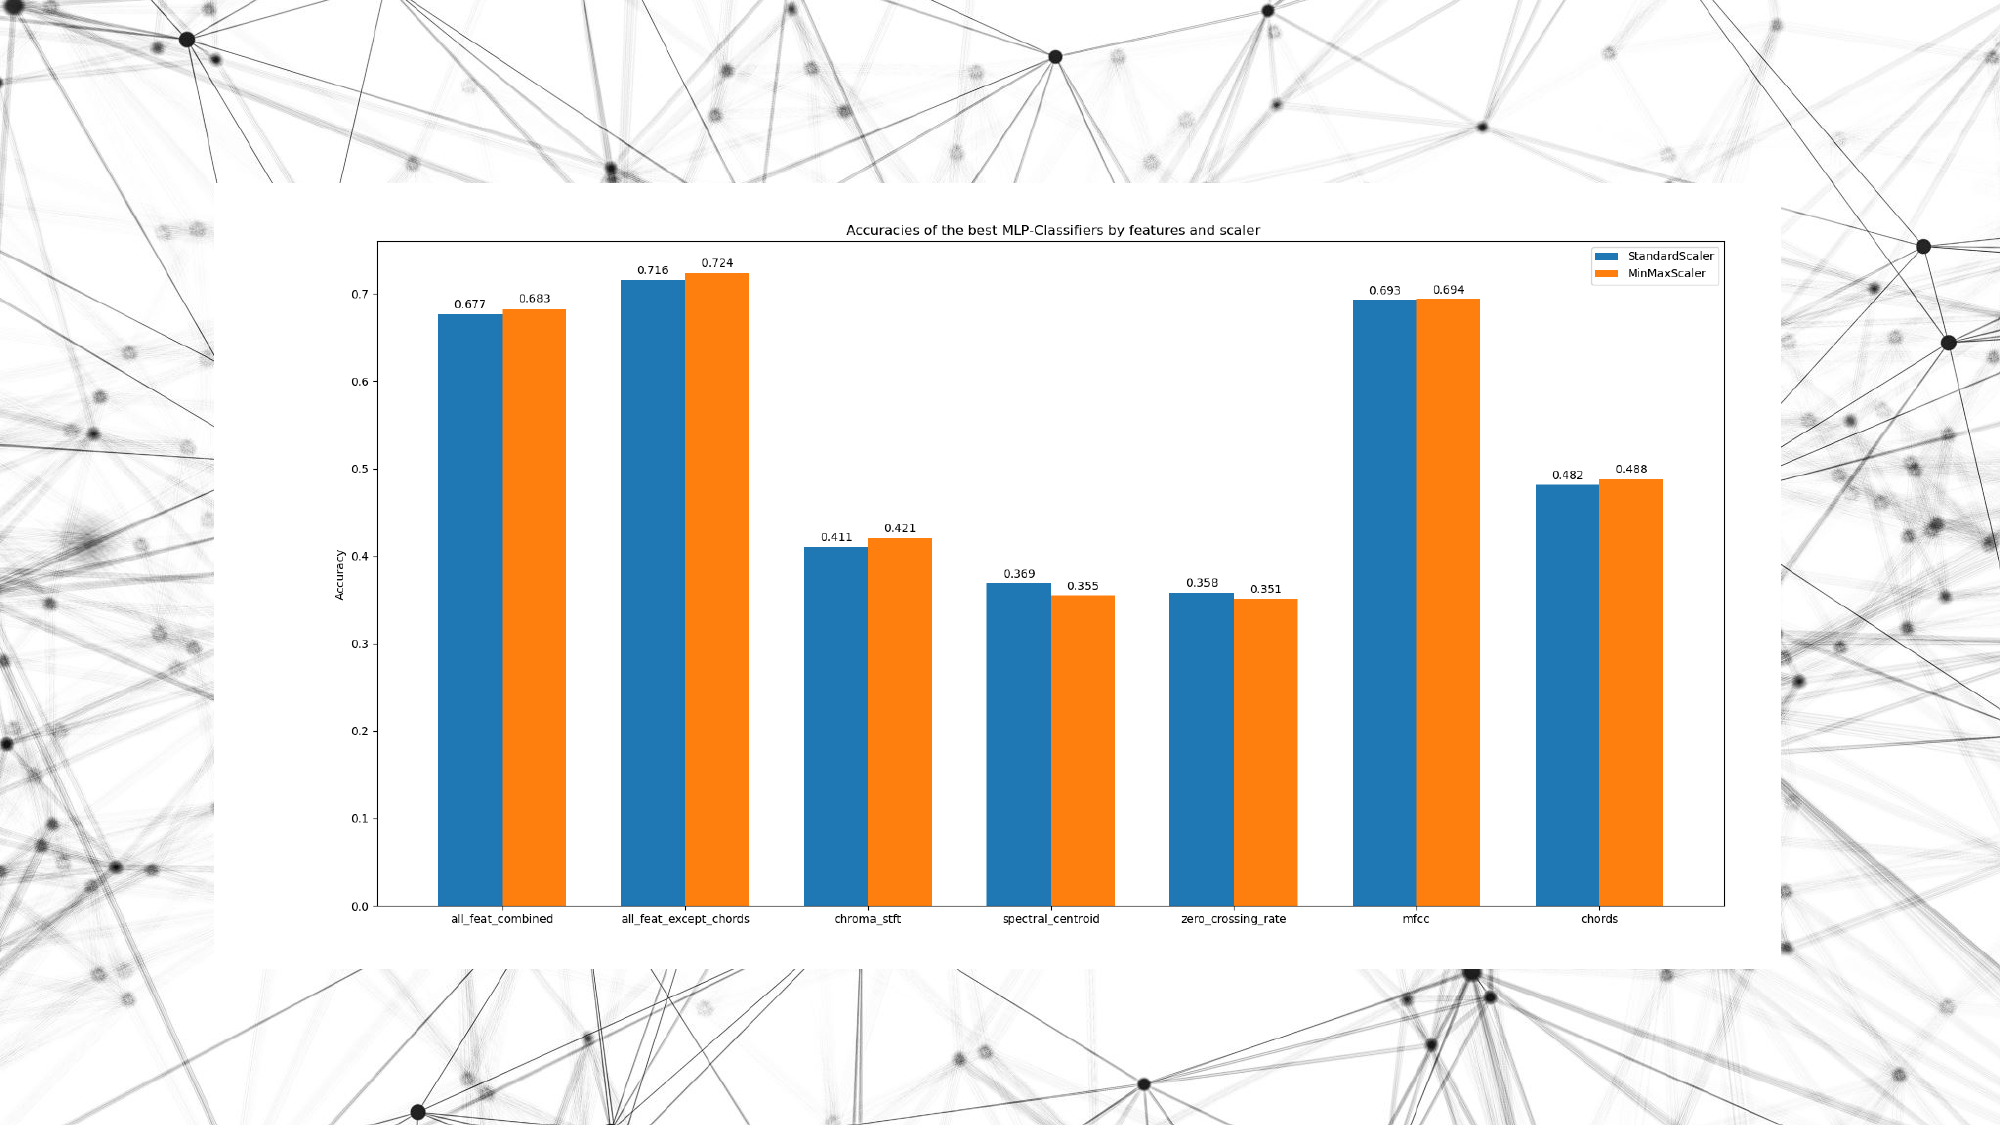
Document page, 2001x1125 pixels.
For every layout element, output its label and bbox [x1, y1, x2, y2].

picture [0, 0, 2000, 1125]
list [68, 299, 1799, 990]
title [68, 59, 1799, 278]
